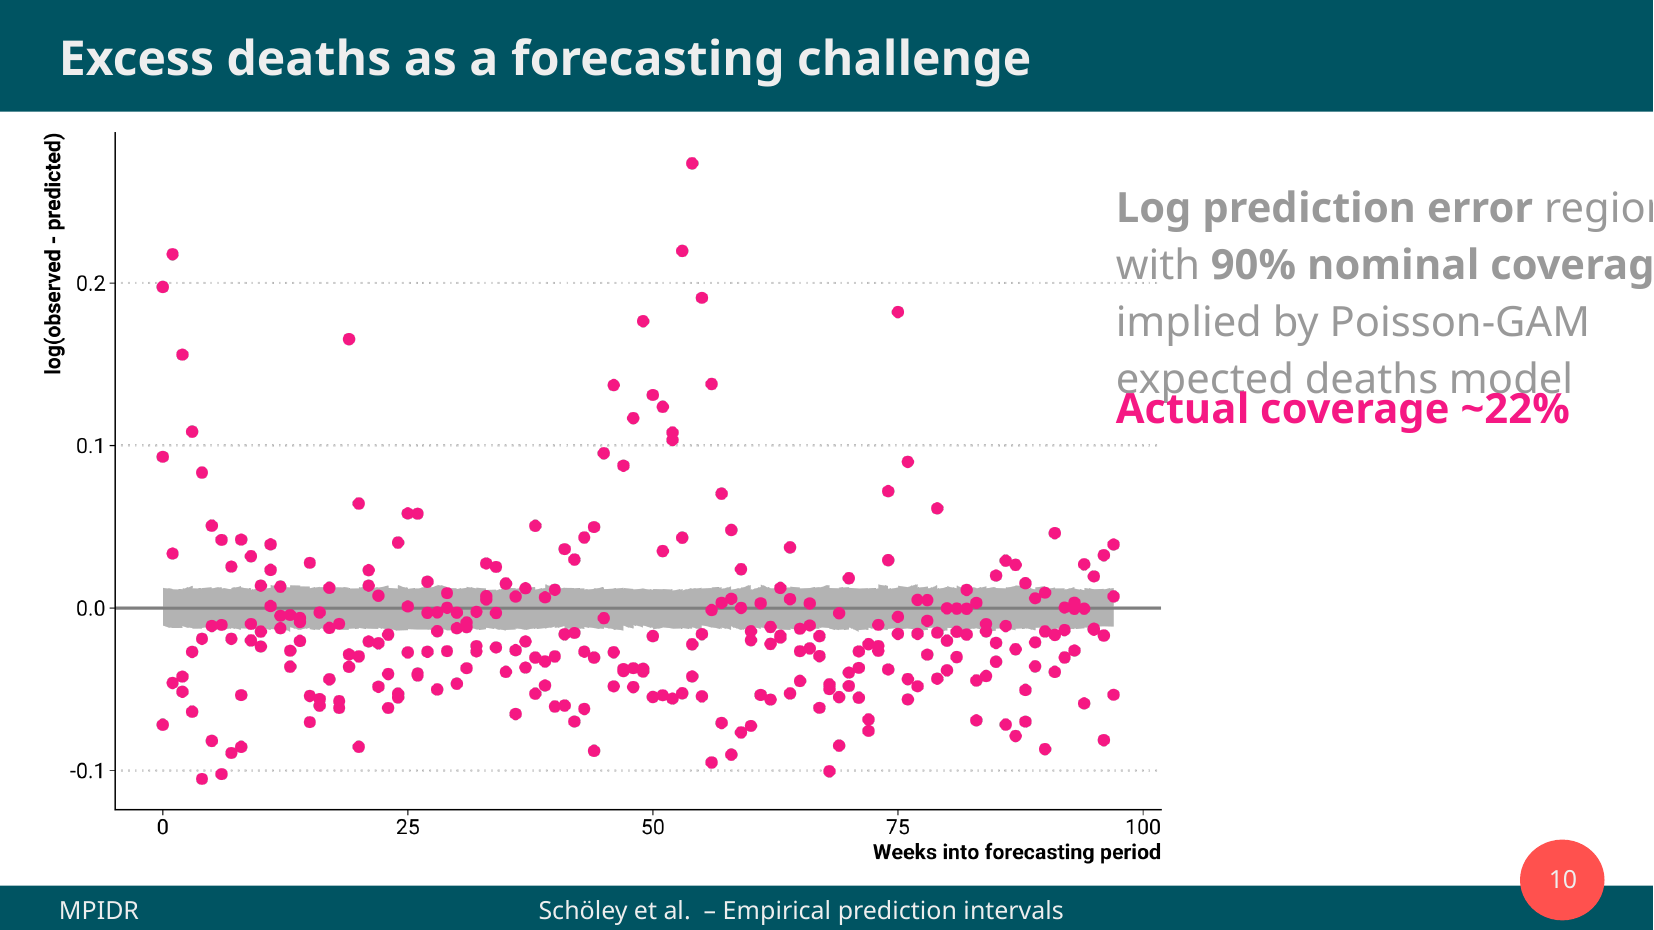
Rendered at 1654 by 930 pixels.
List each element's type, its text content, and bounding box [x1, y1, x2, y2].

title Excess deaths as a forecasting challenge [58, 0, 1594, 117]
text_box Log prediction error region with 90% nominal coverage implied by Poisson-GAM expected deaths model [1101, 170, 1643, 431]
text_box Actual coverage ~22% [1101, 371, 1550, 485]
picture [34, 123, 1171, 874]
